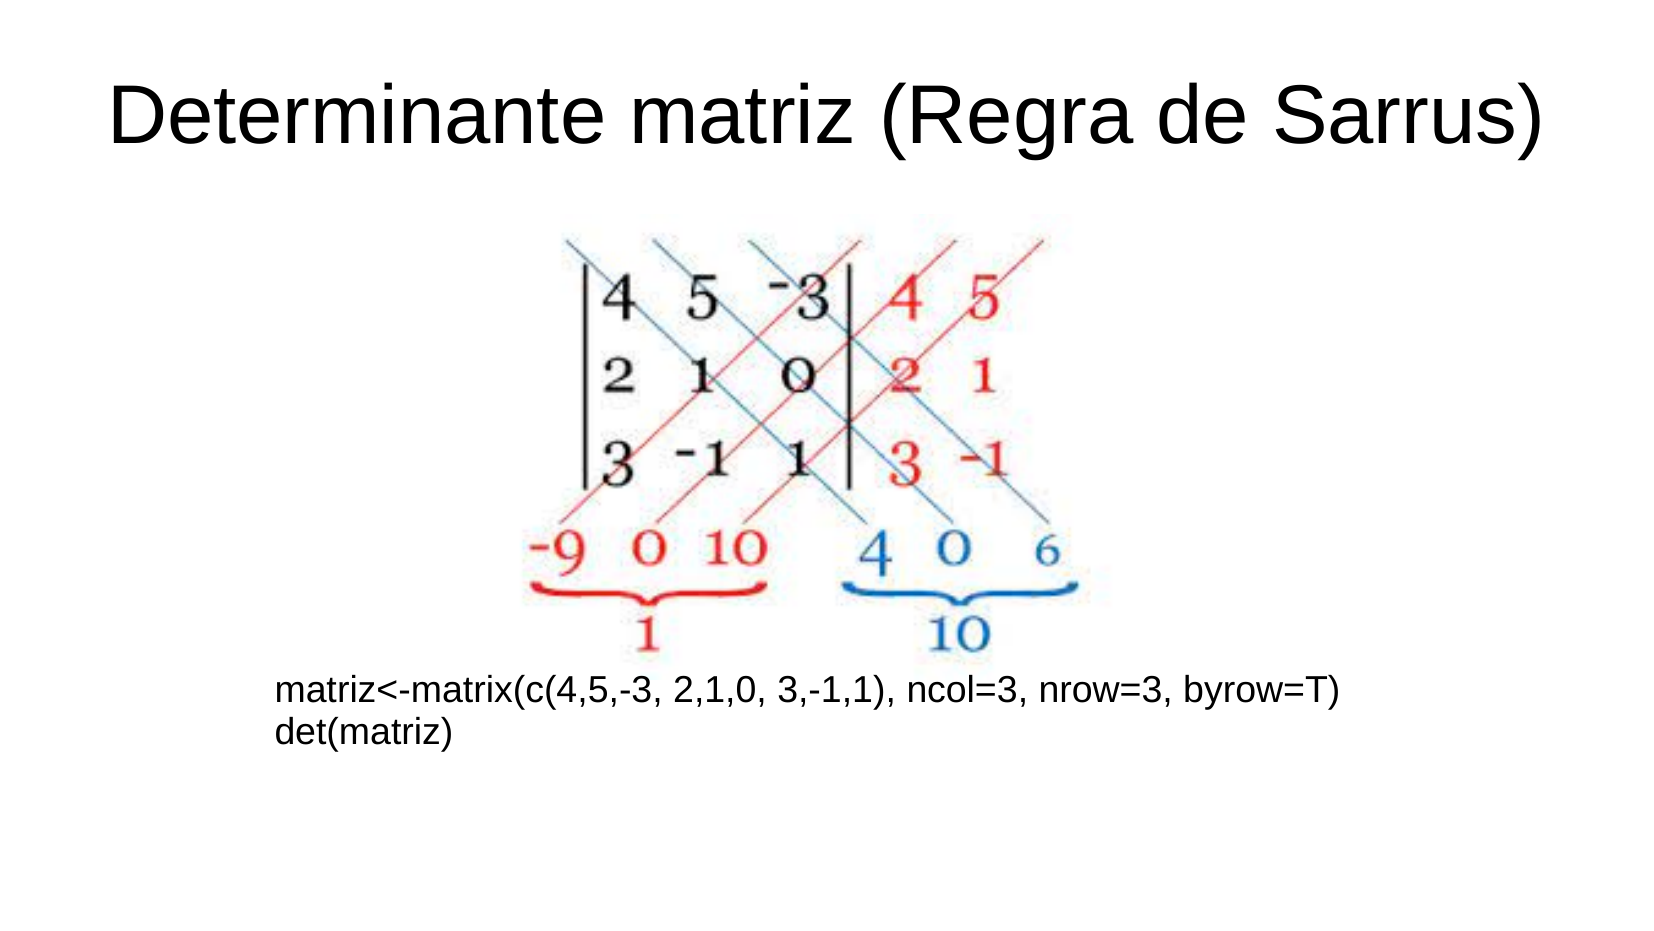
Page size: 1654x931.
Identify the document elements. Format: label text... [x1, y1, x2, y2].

text_box matriz<-matrix(c(4,5,-3, 2,1,0, 3,-1,1), ncol=3, nrow=3, byrow=T) det(matriz) [259, 661, 1536, 931]
title Determinante matriz (Regra de Sarrus) [82, 37, 1571, 193]
picture [484, 214, 1135, 661]
